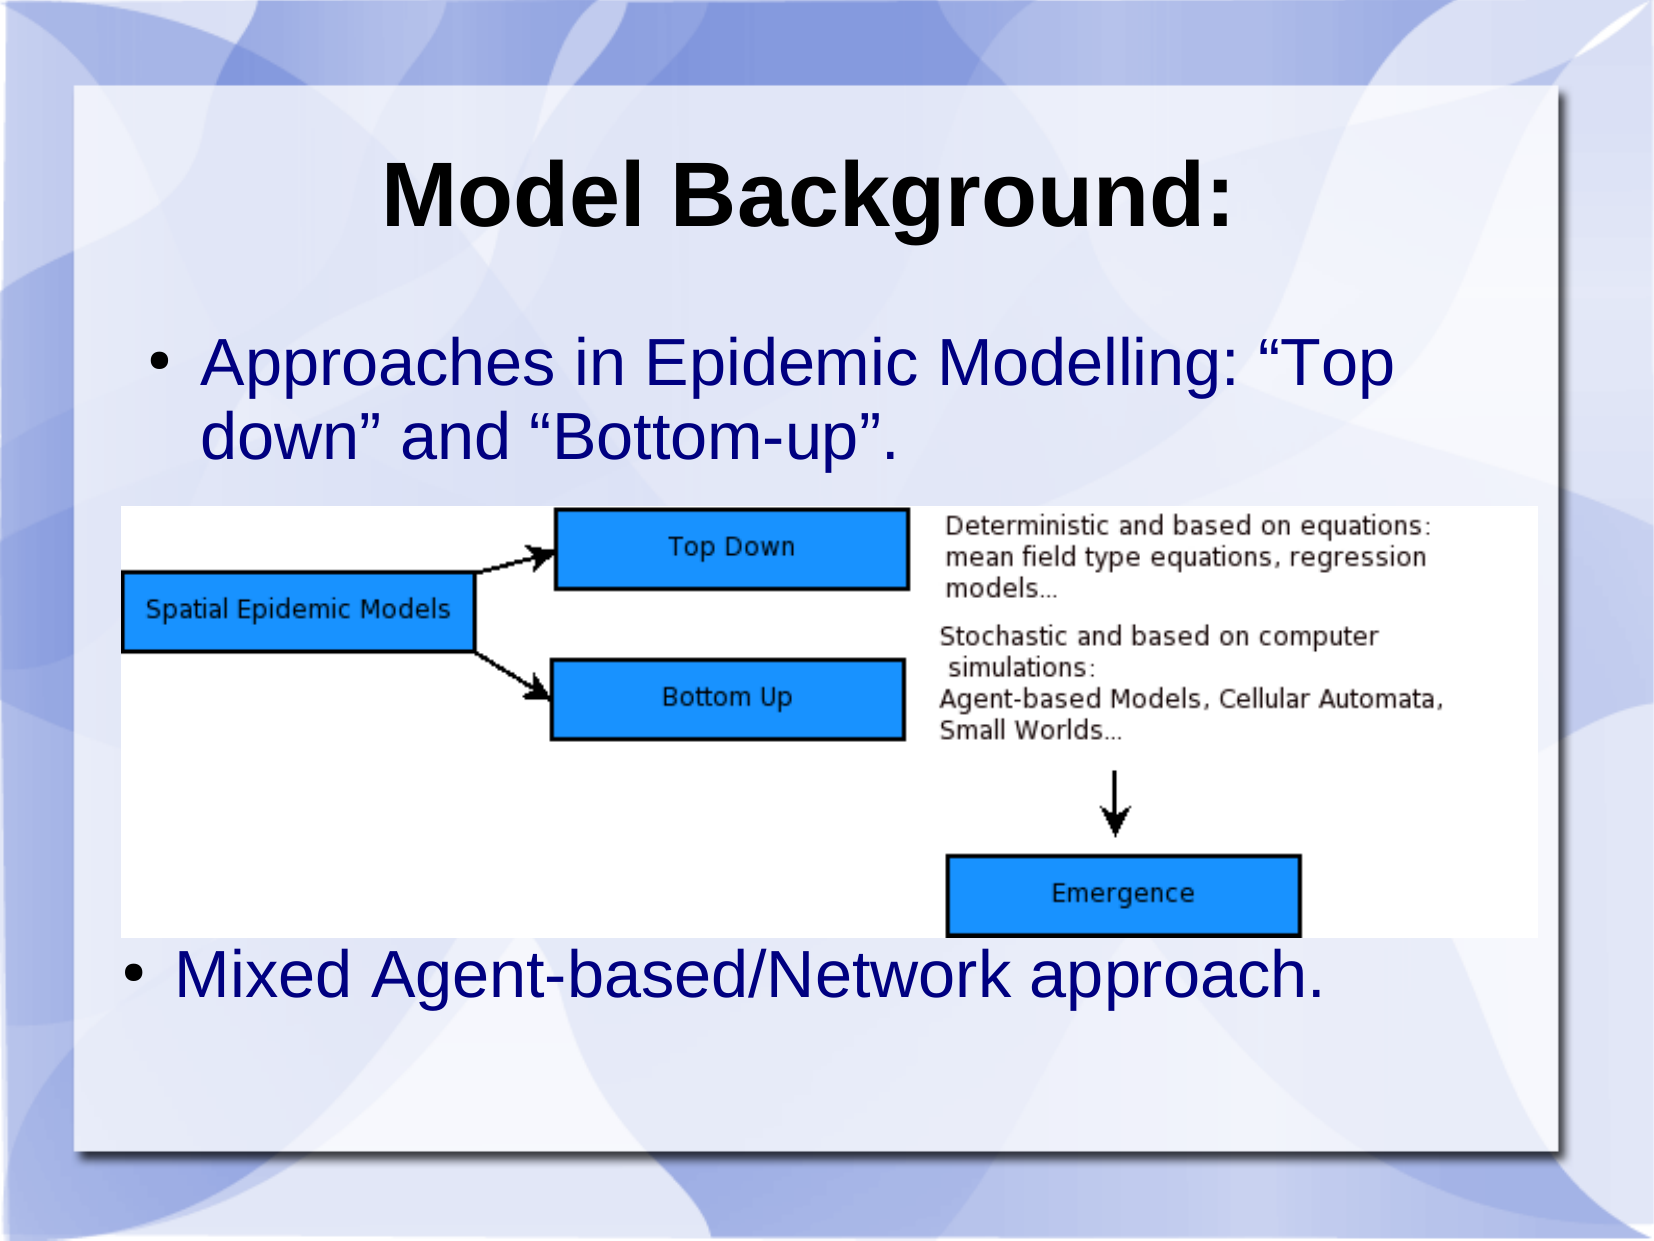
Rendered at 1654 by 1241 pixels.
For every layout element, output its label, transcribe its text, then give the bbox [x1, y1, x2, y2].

list Approaches in Epidemic Modelling: “Top down” and “Bottom-up”. [129, 324, 1489, 506]
picture [0, 0, 1654, 1241]
list Mixed Agent-based/Network approach. [104, 937, 1463, 1138]
title Model Background: [82, 98, 1536, 291]
